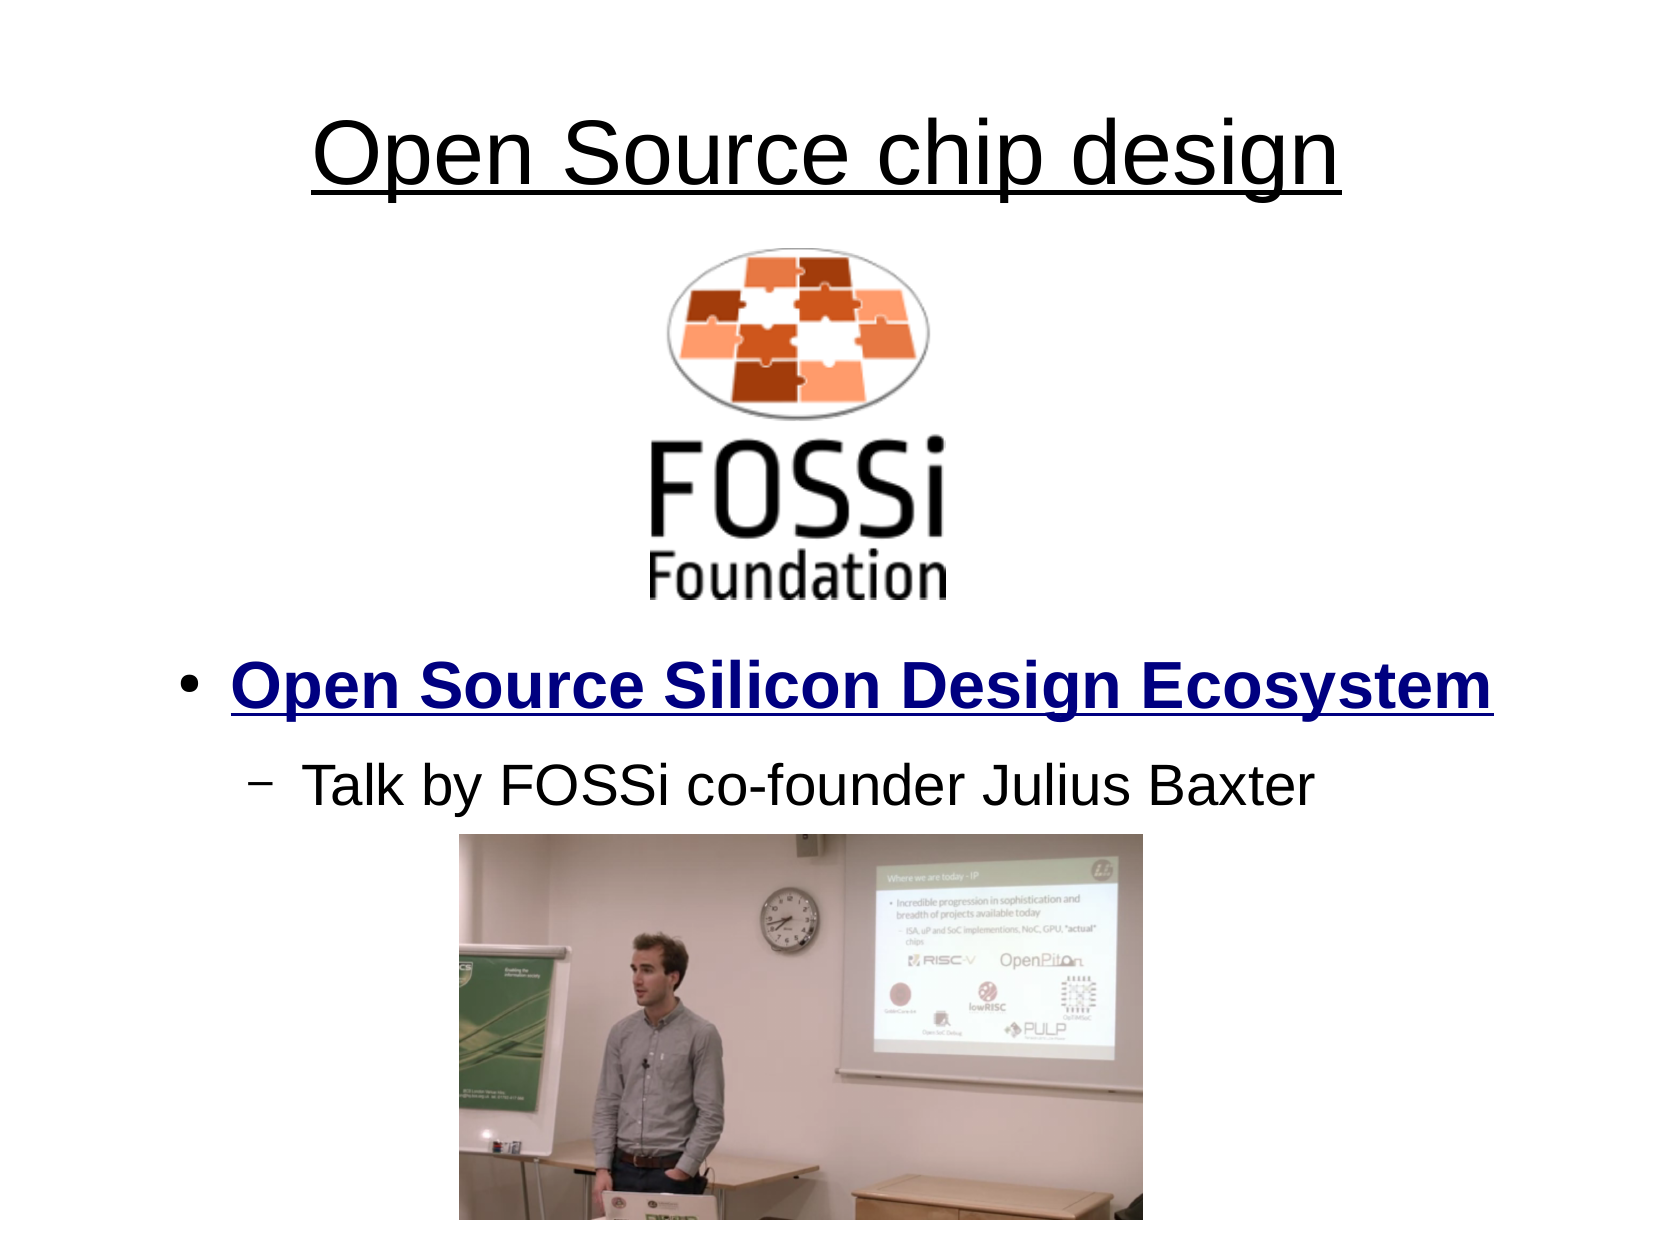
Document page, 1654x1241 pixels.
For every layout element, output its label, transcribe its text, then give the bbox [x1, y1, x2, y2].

picture [459, 834, 1143, 1220]
title Open Source chip design [82, 49, 1571, 257]
list Open Source Silicon Design Ecosystem Talk by FOSSi co-founder Julius Baxter [159, 544, 1494, 1241]
picture [650, 257, 946, 600]
